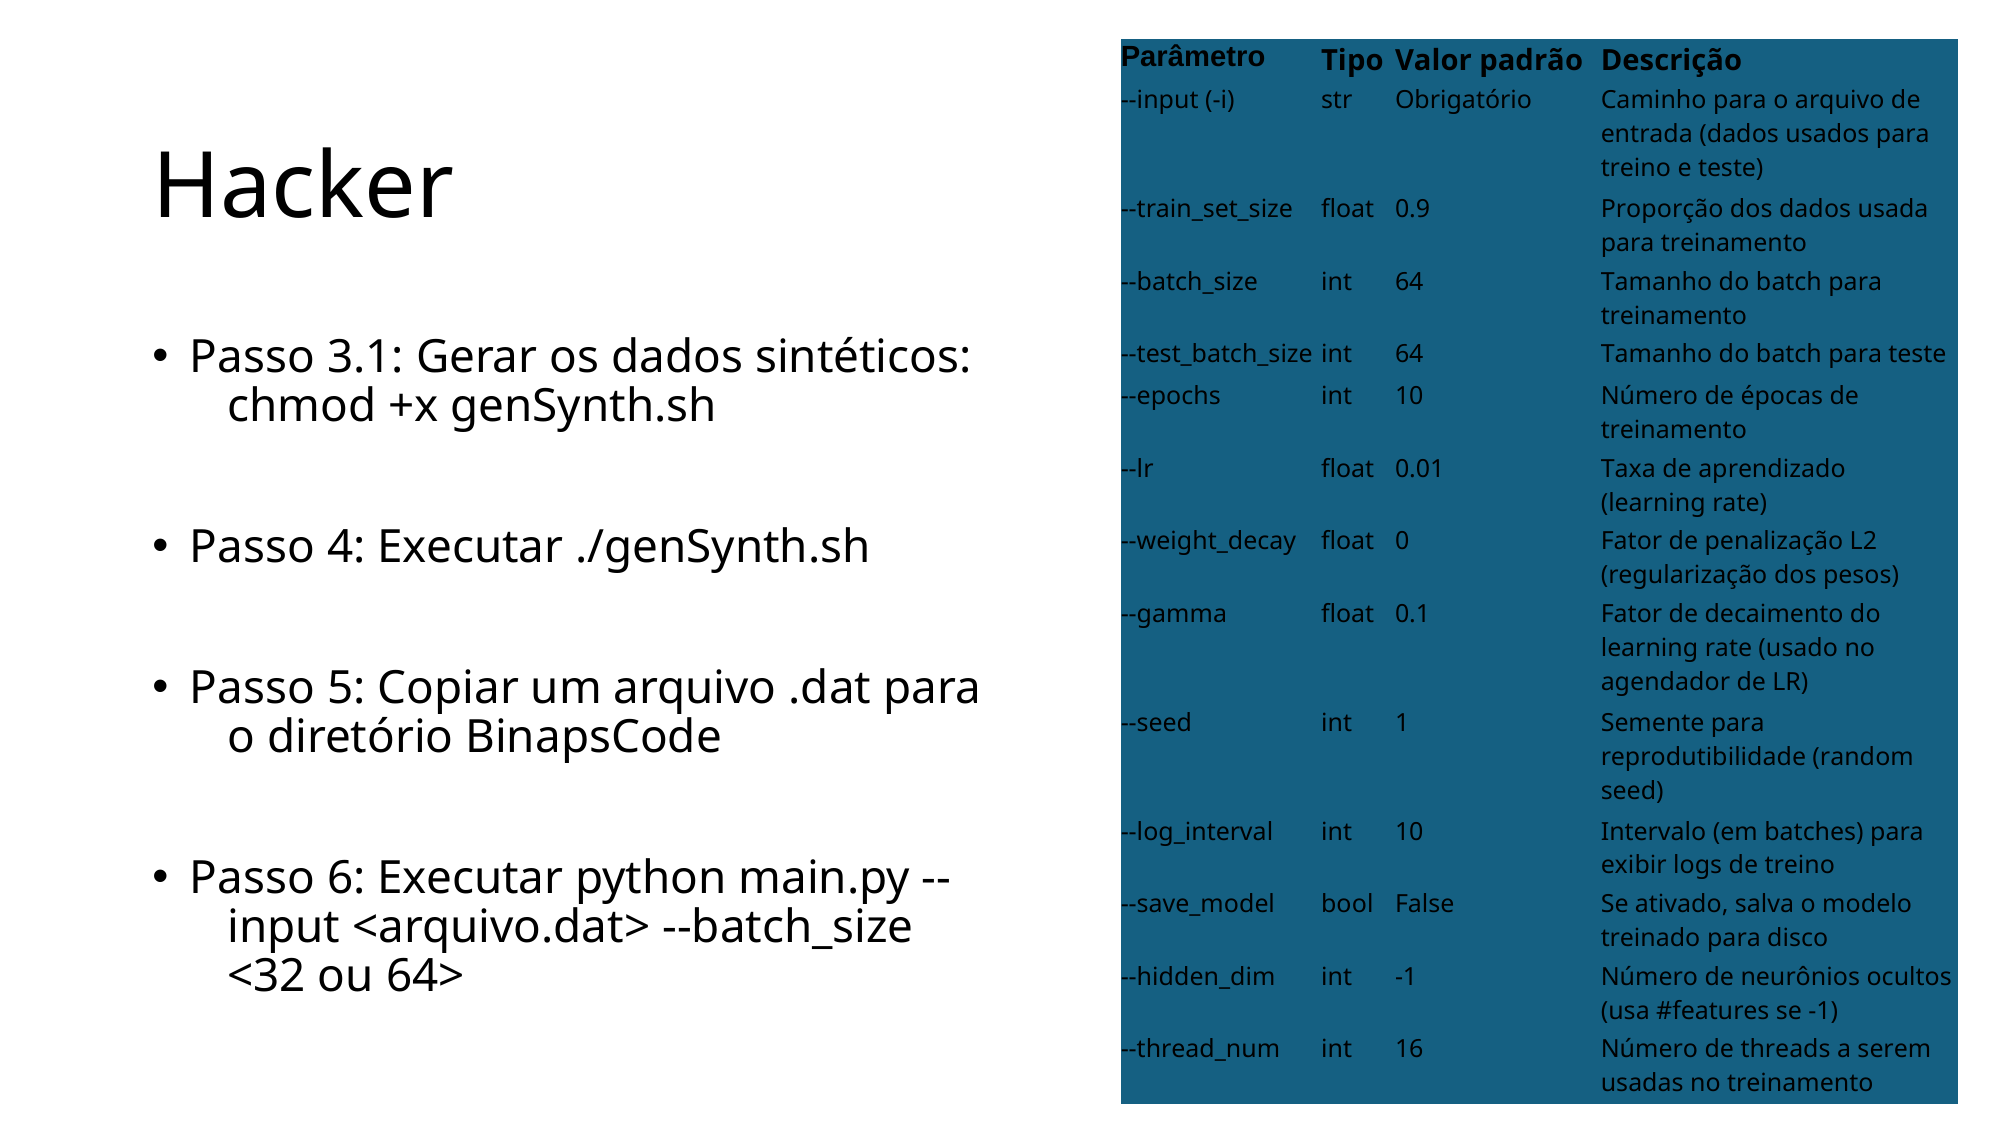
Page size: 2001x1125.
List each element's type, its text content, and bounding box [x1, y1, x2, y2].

table_header Descrição [1601, 39, 1958, 82]
table_cell --lr [1121, 450, 1321, 523]
table_cell Fator de penalização L2 (regularização dos pesos) [1601, 523, 1958, 595]
table_header Valor padrão [1395, 39, 1601, 82]
table_cell bool [1321, 886, 1395, 958]
table_cell 16 [1395, 1031, 1601, 1104]
table_cell --batch_size [1121, 263, 1321, 336]
table_cell Número de threads a serem usadas no treinamento [1601, 1031, 1958, 1104]
table_cell int [1321, 958, 1395, 1031]
table_cell int [1321, 1031, 1395, 1104]
table_cell False [1395, 886, 1601, 958]
table_cell int [1321, 704, 1395, 813]
table_header Parâmetro [1121, 39, 1321, 82]
table_cell 64 [1395, 336, 1601, 378]
table_cell int [1321, 263, 1395, 336]
table_cell --weight_decay [1121, 523, 1321, 595]
table_cell --test_batch_size [1121, 336, 1321, 378]
table_cell 10 [1395, 378, 1601, 450]
table_cell Número de neurônios ocultos (usa #features se -1) [1601, 958, 1958, 1031]
table_cell 64 [1395, 263, 1601, 336]
table_cell 0.01 [1395, 450, 1601, 523]
table_cell --seed [1121, 704, 1321, 813]
table_cell Semente para reprodutibilidade (random seed) [1601, 704, 1958, 813]
table_cell int [1321, 378, 1395, 450]
table_cell Fator de decaimento do learning rate (usado no agendador de LR) [1601, 595, 1958, 704]
table_cell Se ativado, salva o modelo treinado para disco [1601, 886, 1958, 958]
table_cell str [1321, 82, 1395, 191]
table_cell Proporção dos dados usada para treinamento [1601, 191, 1958, 263]
table_cell Taxa de aprendizado (learning rate) [1601, 450, 1958, 523]
table_cell Caminho para o arquivo de entrada (dados usados para treino e teste) [1601, 82, 1958, 191]
table_cell int [1321, 336, 1395, 378]
table_cell --gamma [1121, 595, 1321, 704]
table_cell 0 [1395, 523, 1601, 595]
table_cell Obrigatório [1395, 82, 1601, 191]
table_cell 0.1 [1395, 595, 1601, 704]
table_cell Intervalo (em batches) para exibir logs de treino [1601, 813, 1958, 886]
table_cell -1 [1395, 958, 1601, 1031]
table_cell Tamanho do batch para treinamento [1601, 263, 1958, 336]
table_cell float [1321, 191, 1395, 263]
table_cell --save_model [1121, 886, 1321, 958]
table_cell 0.9 [1395, 191, 1601, 263]
table_cell --log_interval [1121, 813, 1321, 886]
table_cell 1 [1395, 704, 1601, 813]
title Hacker [137, 78, 1000, 297]
table_cell float [1321, 450, 1395, 523]
list Passo 3.1: Gerar os dados sintéticos: chmod +x genSynth.sh Passo 4: Executar ./genSynth.sh Passo 5: Copiar um arquivo .dat para o diretório BinapsCode Passo 6: Executar python main.py --input <arquivo.dat> --batch_size <32 ou 64> [137, 325, 1000, 1014]
table_header Tipo [1321, 39, 1395, 82]
table_cell float [1321, 595, 1395, 704]
table_cell Tamanho do batch para teste [1601, 336, 1958, 378]
table_cell --epochs [1121, 378, 1321, 450]
table_cell --train_set_size [1121, 191, 1321, 263]
table_cell Número de épocas de treinamento [1601, 378, 1958, 450]
table_cell float [1321, 523, 1395, 595]
table_cell --input (-i) [1121, 82, 1321, 191]
table_cell --thread_num [1121, 1031, 1321, 1104]
table_cell --hidden_dim [1121, 958, 1321, 1031]
table_cell int [1321, 813, 1395, 886]
table_cell 10 [1395, 813, 1601, 886]
